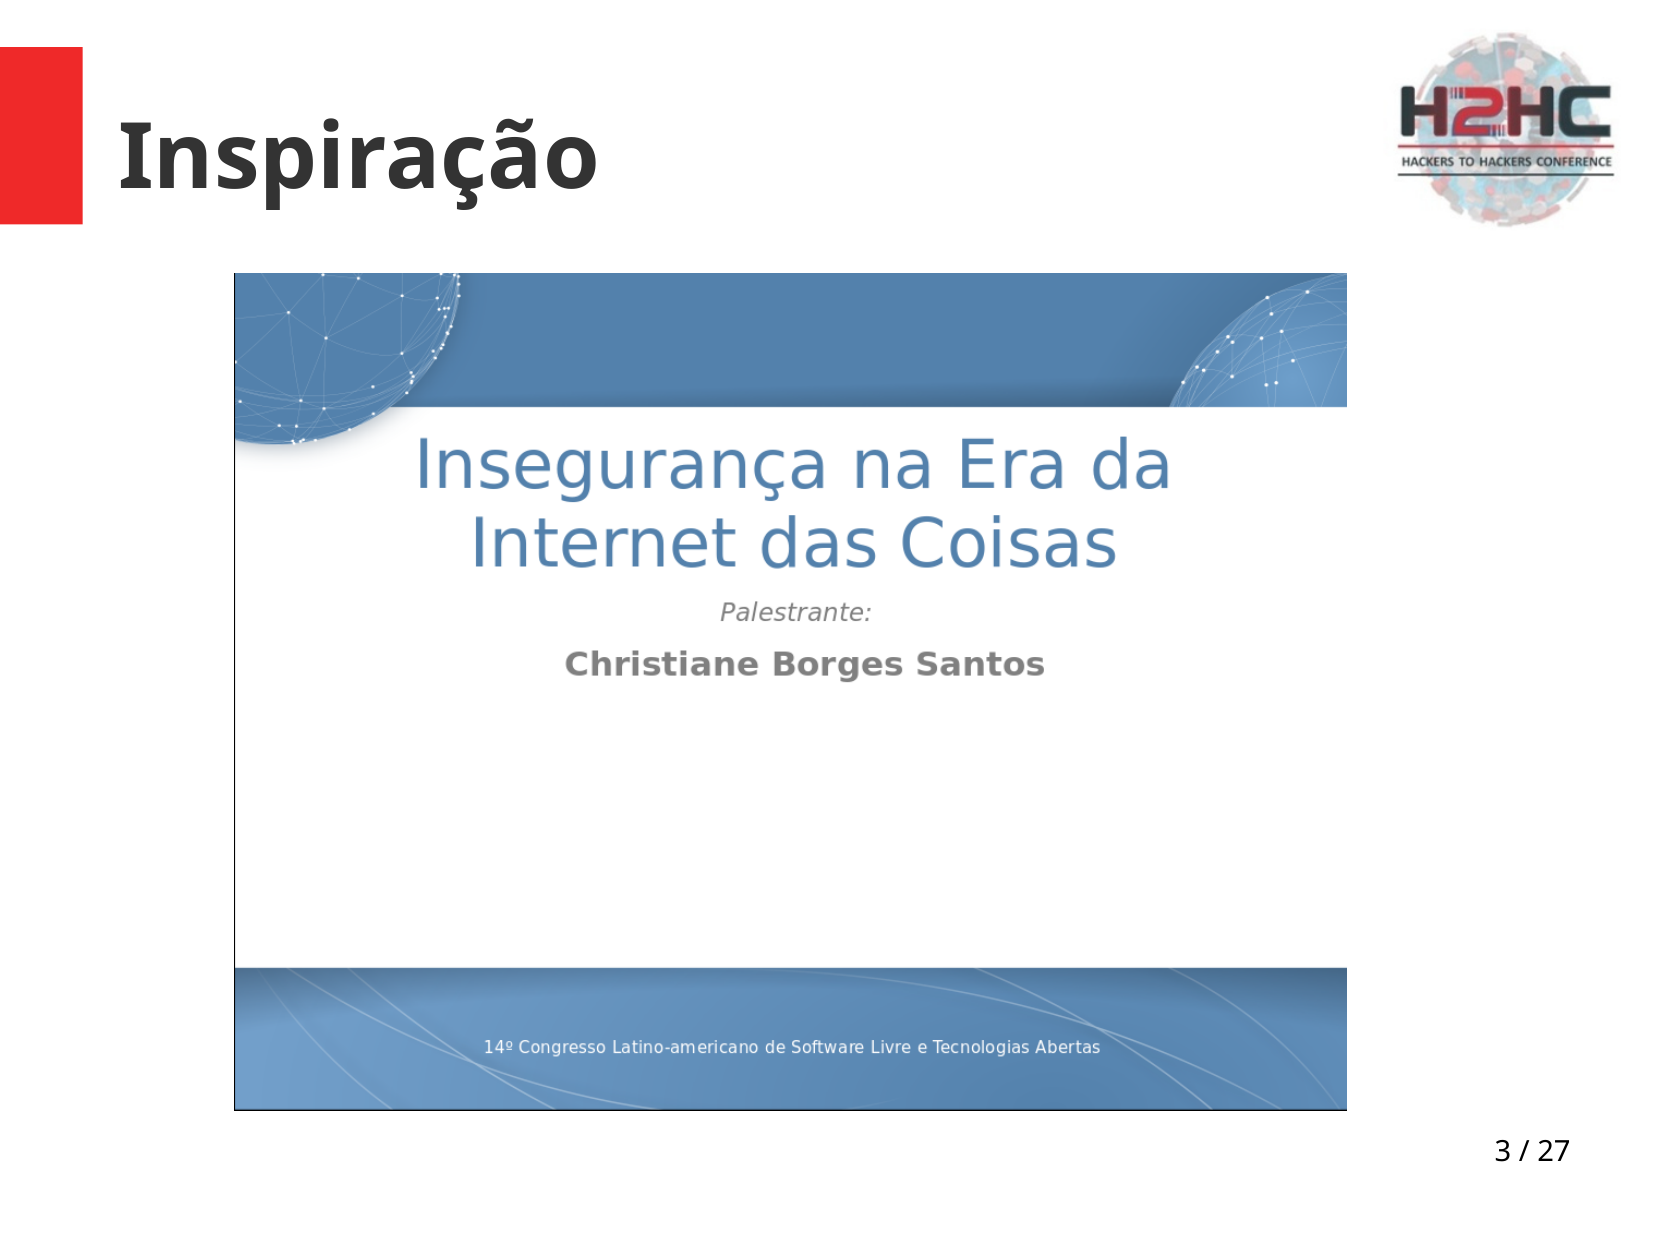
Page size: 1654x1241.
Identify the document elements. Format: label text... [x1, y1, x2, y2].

picture [1299, 11, 1654, 248]
picture [234, 273, 1347, 1111]
title Inspiração [118, 49, 1571, 257]
